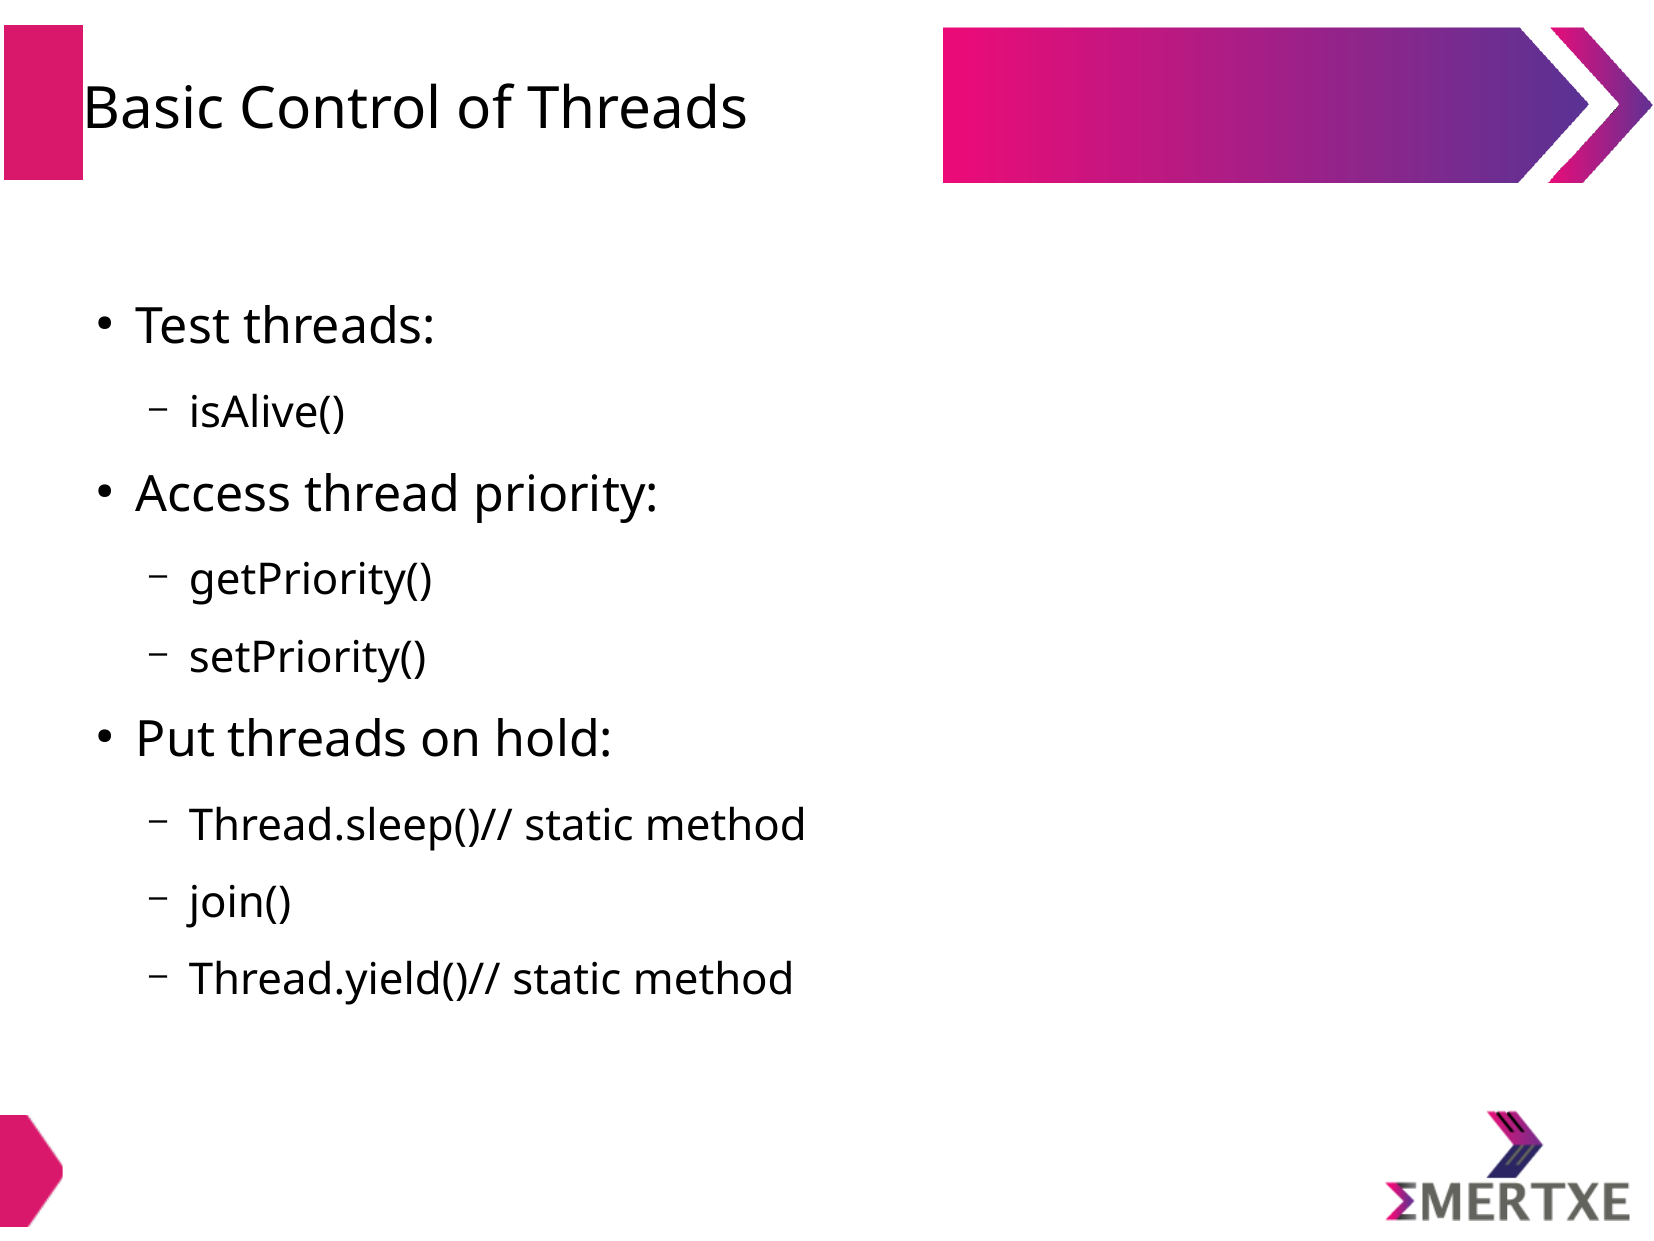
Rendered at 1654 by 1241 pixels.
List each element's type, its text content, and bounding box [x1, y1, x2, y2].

title Basic Control of Threads [82, 2, 1571, 210]
picture [1385, 1107, 1631, 1221]
list Test threads: isAlive() Access thread priority: getPriority() setPriority() Put threads on hold: Thread.sleep()// static method join() Thread.yield()// static method [82, 290, 1571, 1010]
picture [1571, 27, 1653, 183]
